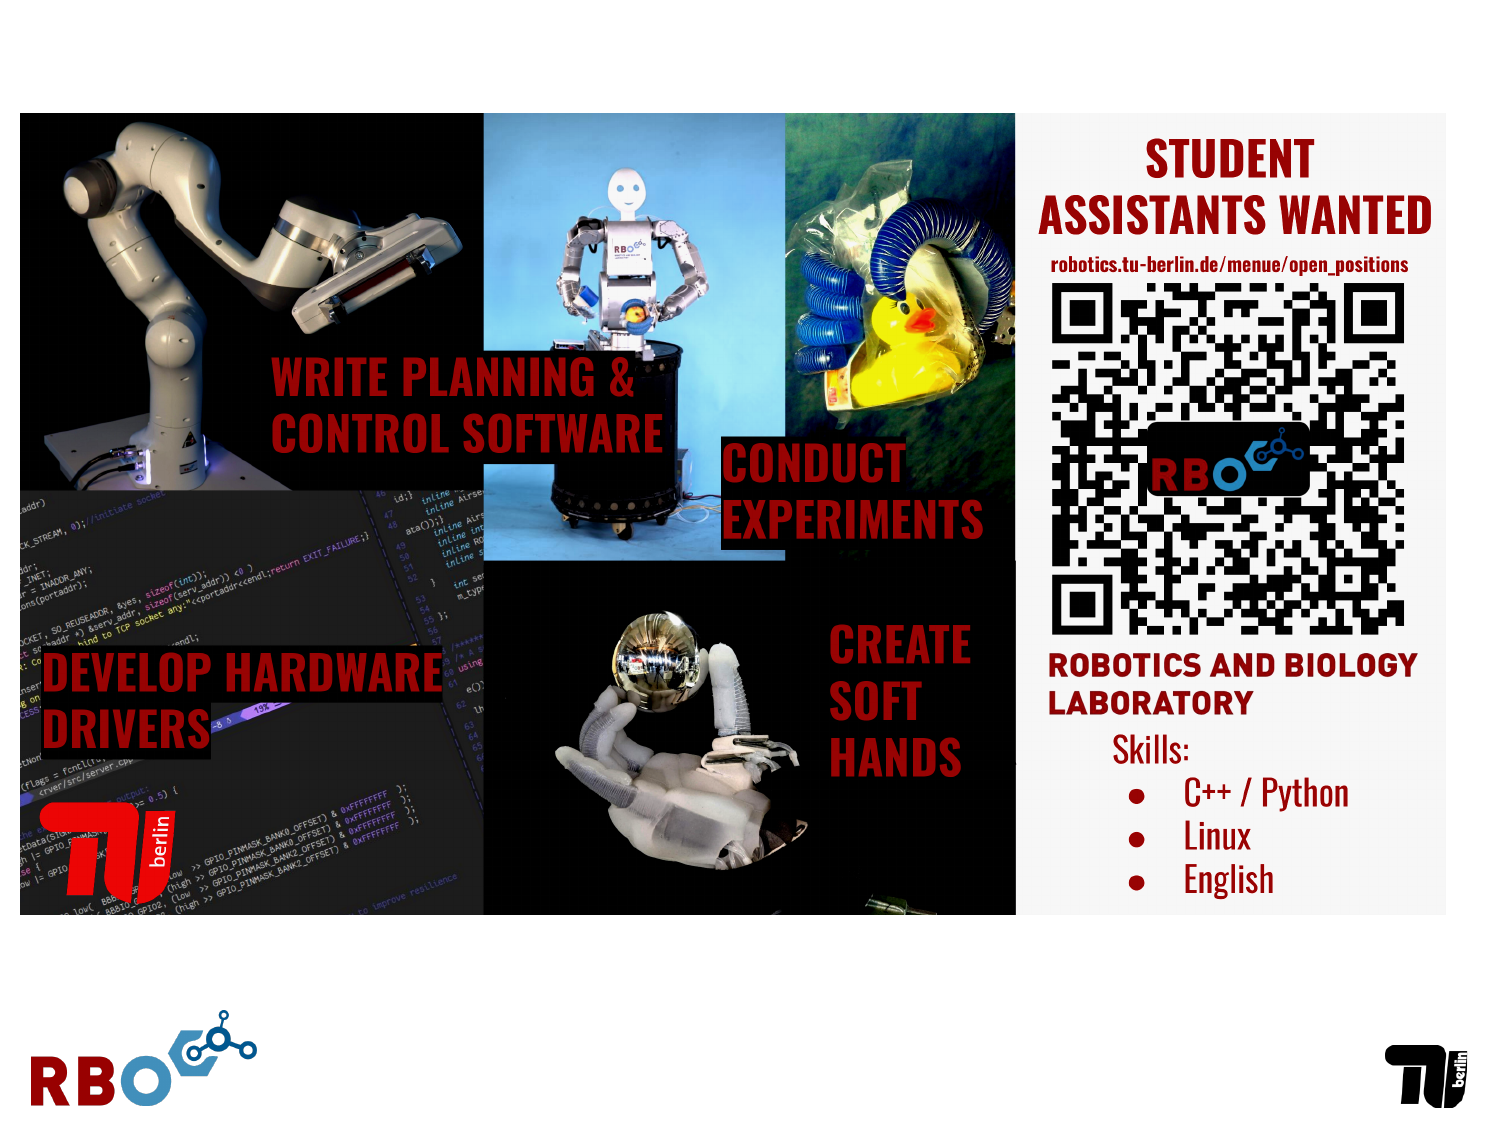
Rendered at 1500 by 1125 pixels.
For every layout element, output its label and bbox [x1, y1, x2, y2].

picture [31, 1010, 257, 1106]
picture [20, 113, 1446, 916]
picture [1377, 1045, 1468, 1108]
